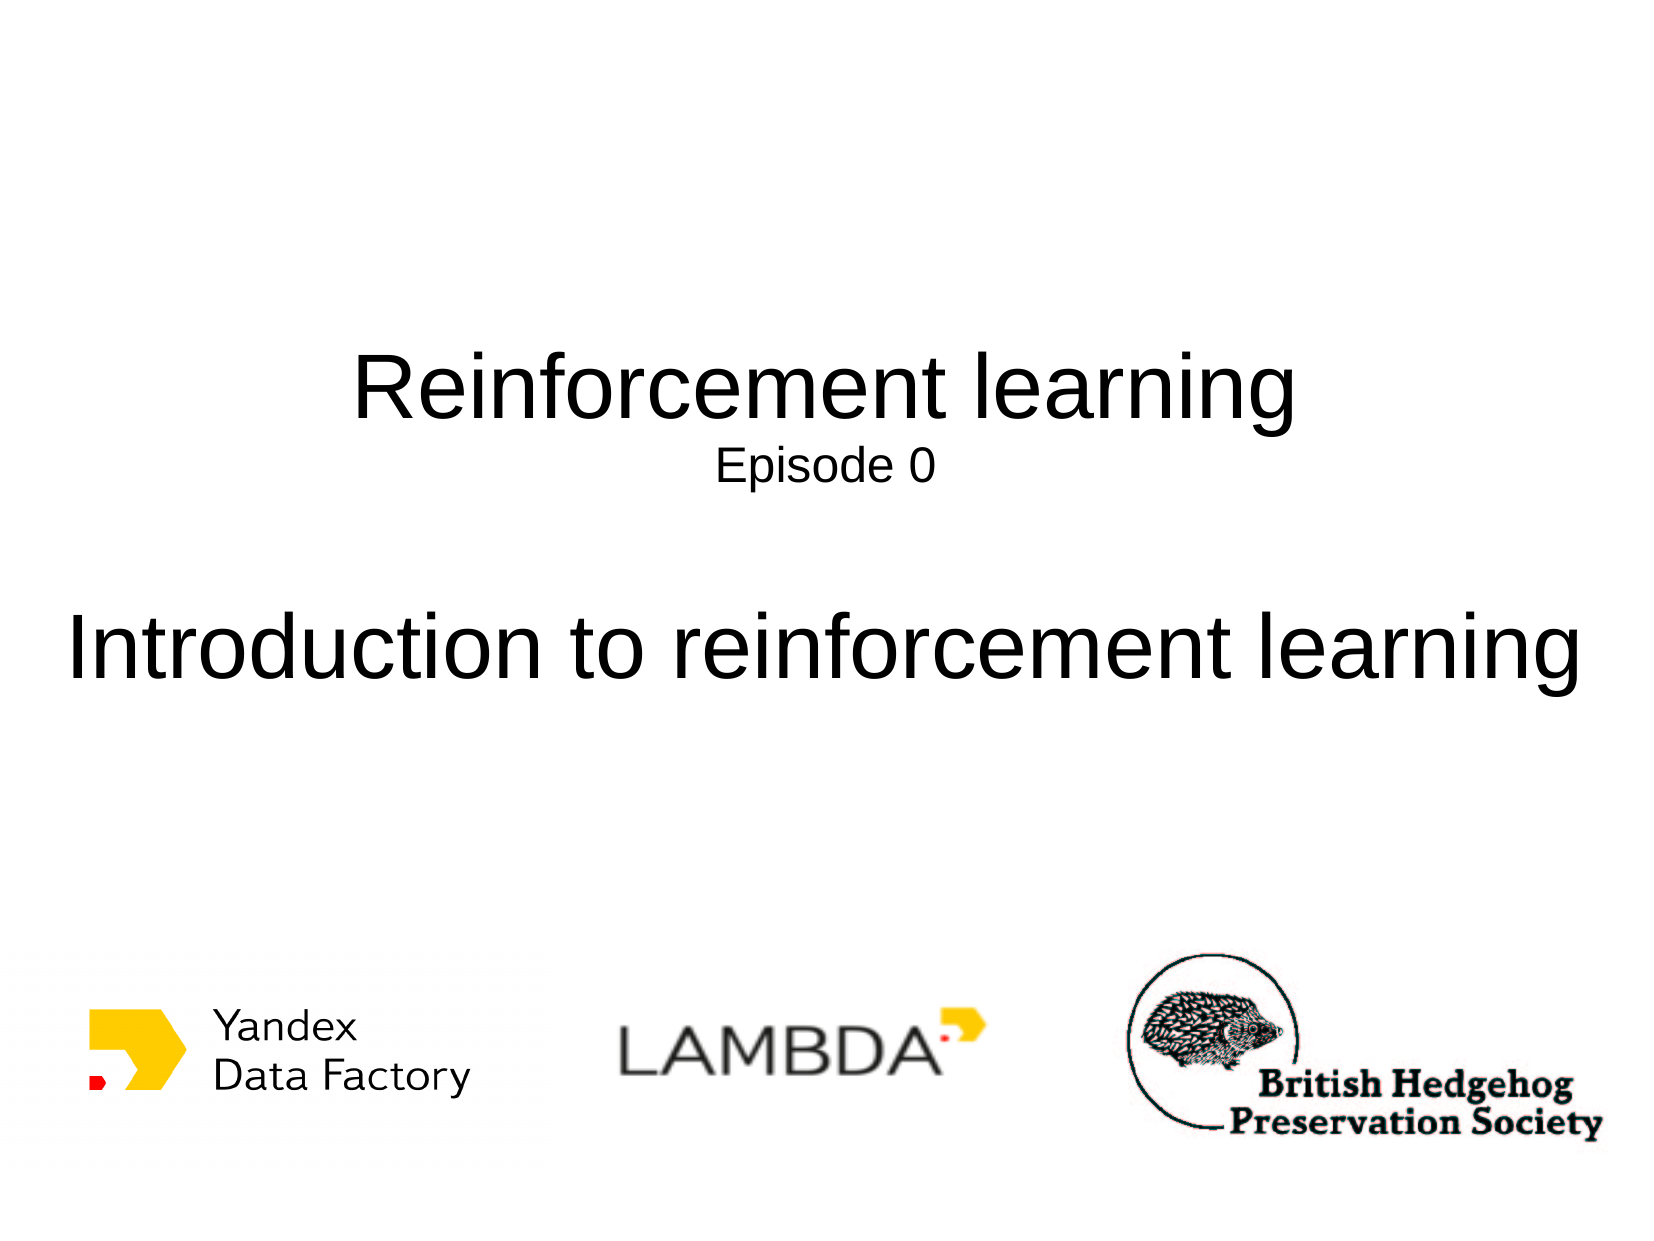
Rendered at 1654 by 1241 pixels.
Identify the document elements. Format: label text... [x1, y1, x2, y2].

picture [1050, 869, 1654, 1241]
picture [0, 929, 556, 1171]
text_box Reinforcement learning Episode 0 Introduction to reinforcement learning [0, 311, 1654, 723]
picture [585, 872, 1006, 1213]
